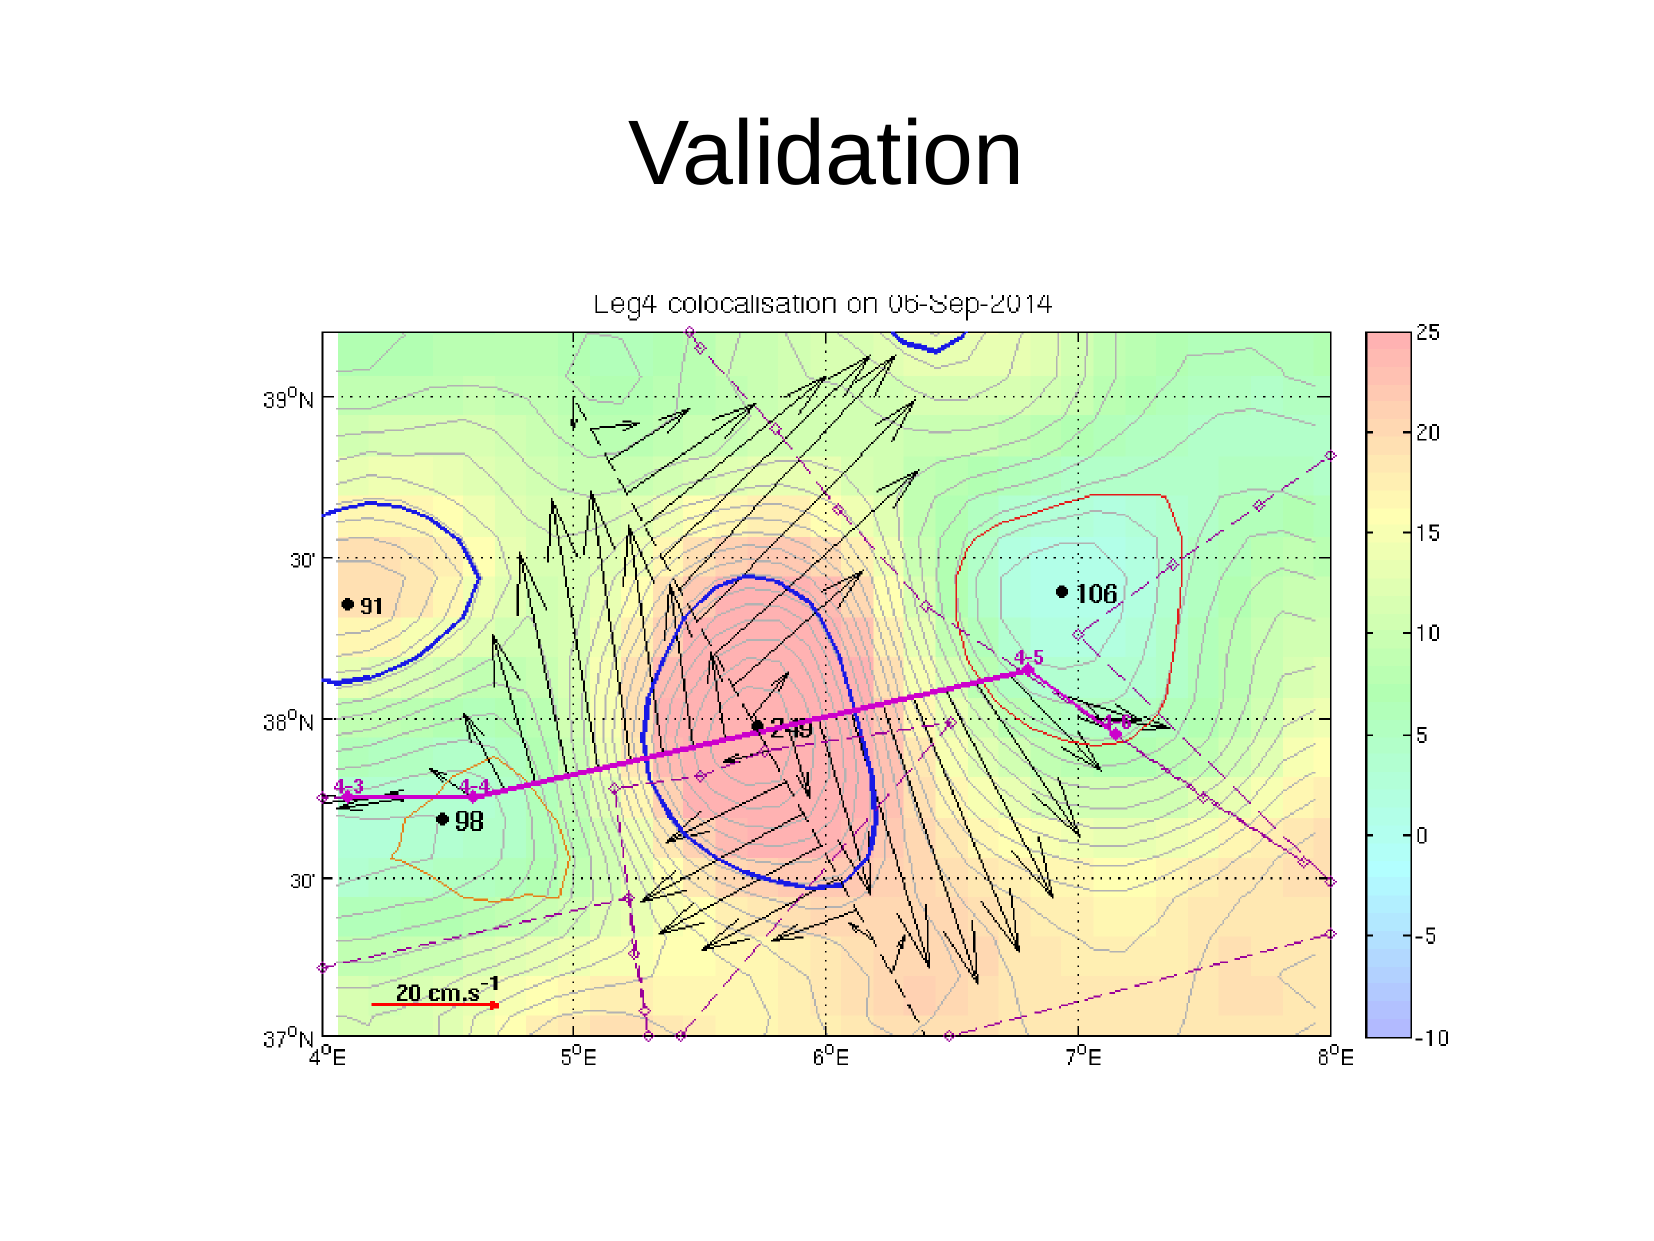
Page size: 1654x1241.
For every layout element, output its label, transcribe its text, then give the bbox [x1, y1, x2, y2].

picture [214, 295, 1503, 1101]
title Validation [82, 49, 1571, 257]
